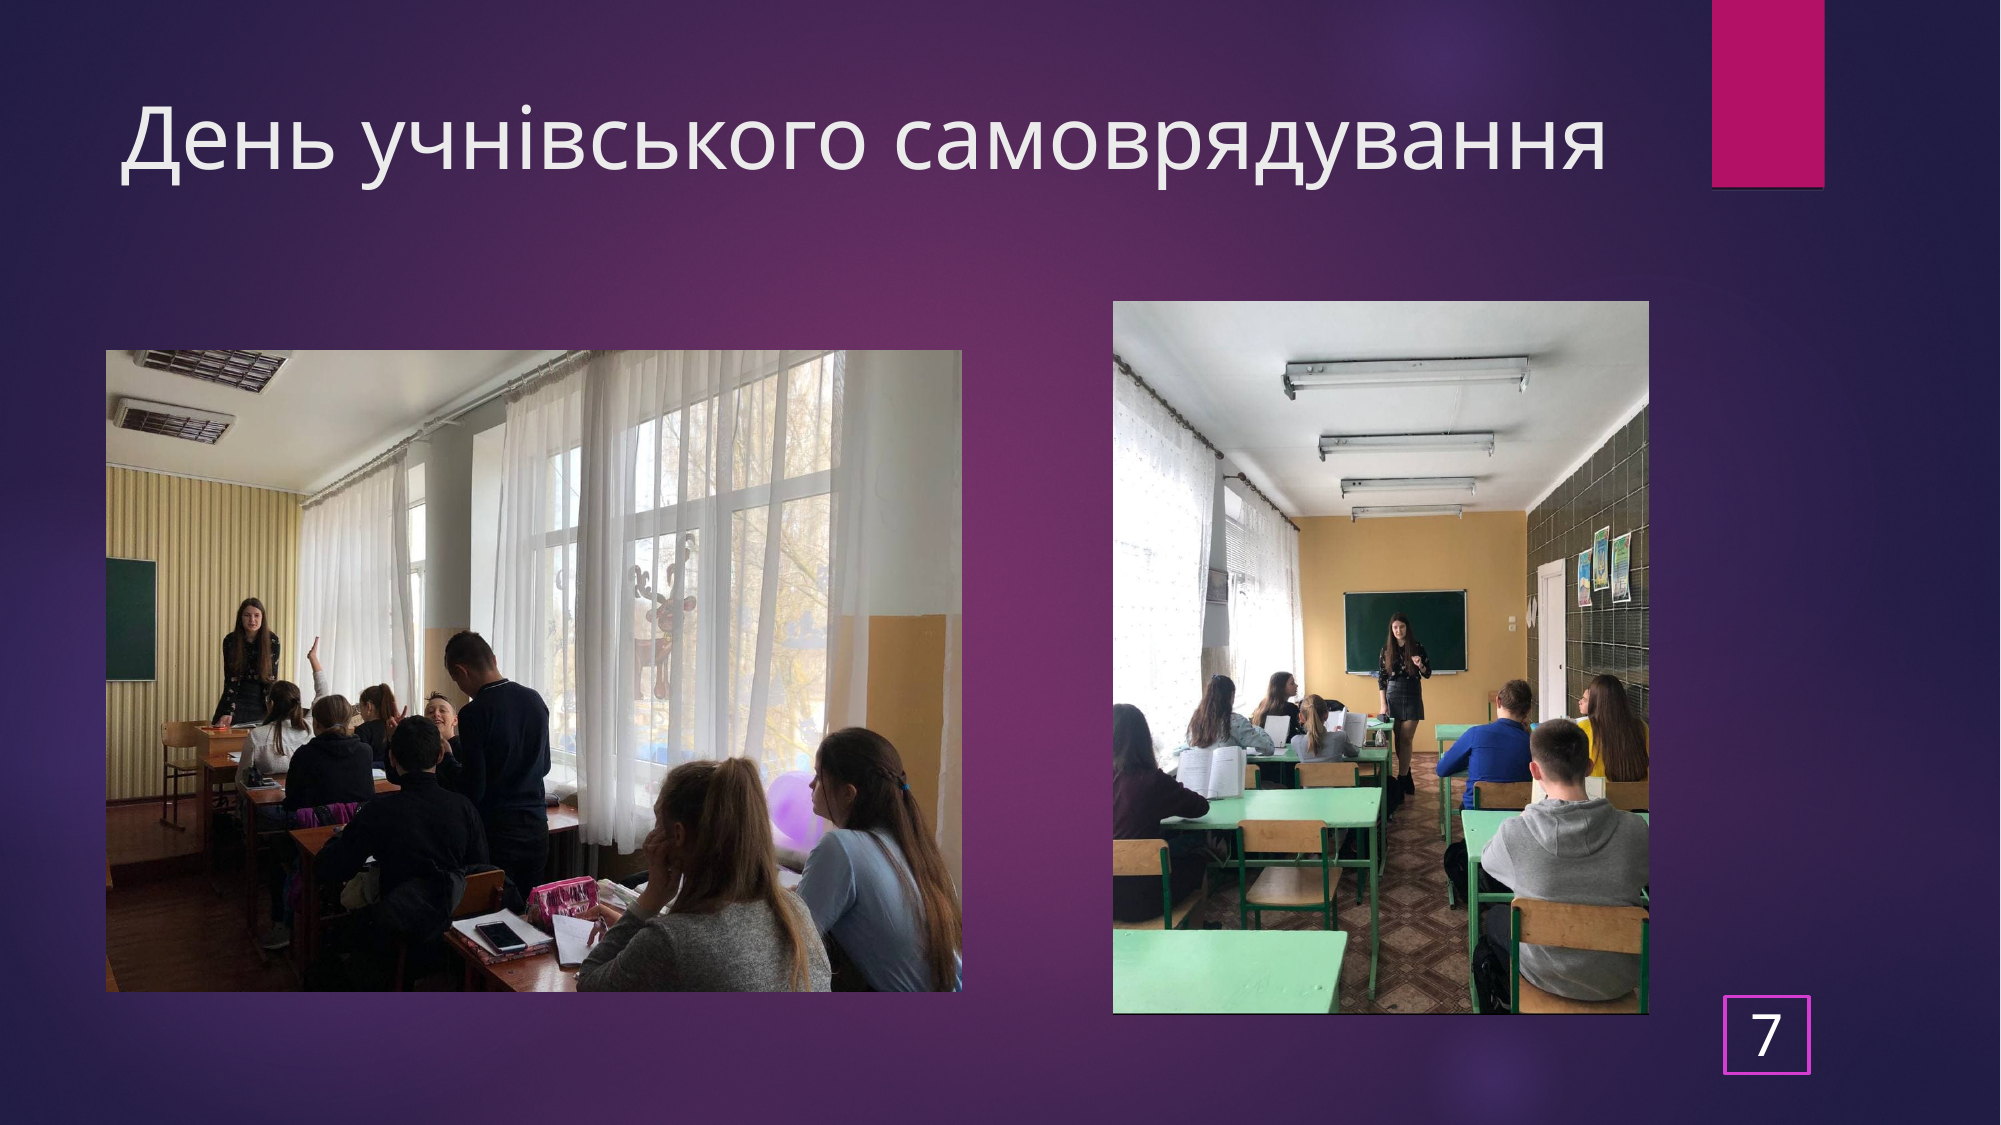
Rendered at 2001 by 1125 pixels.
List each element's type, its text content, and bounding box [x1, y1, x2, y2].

picture [0, 0, 2001, 1125]
slide_number <номер> [1693, 944, 1841, 1085]
title День учнівського самоврядування [106, 74, 1649, 304]
